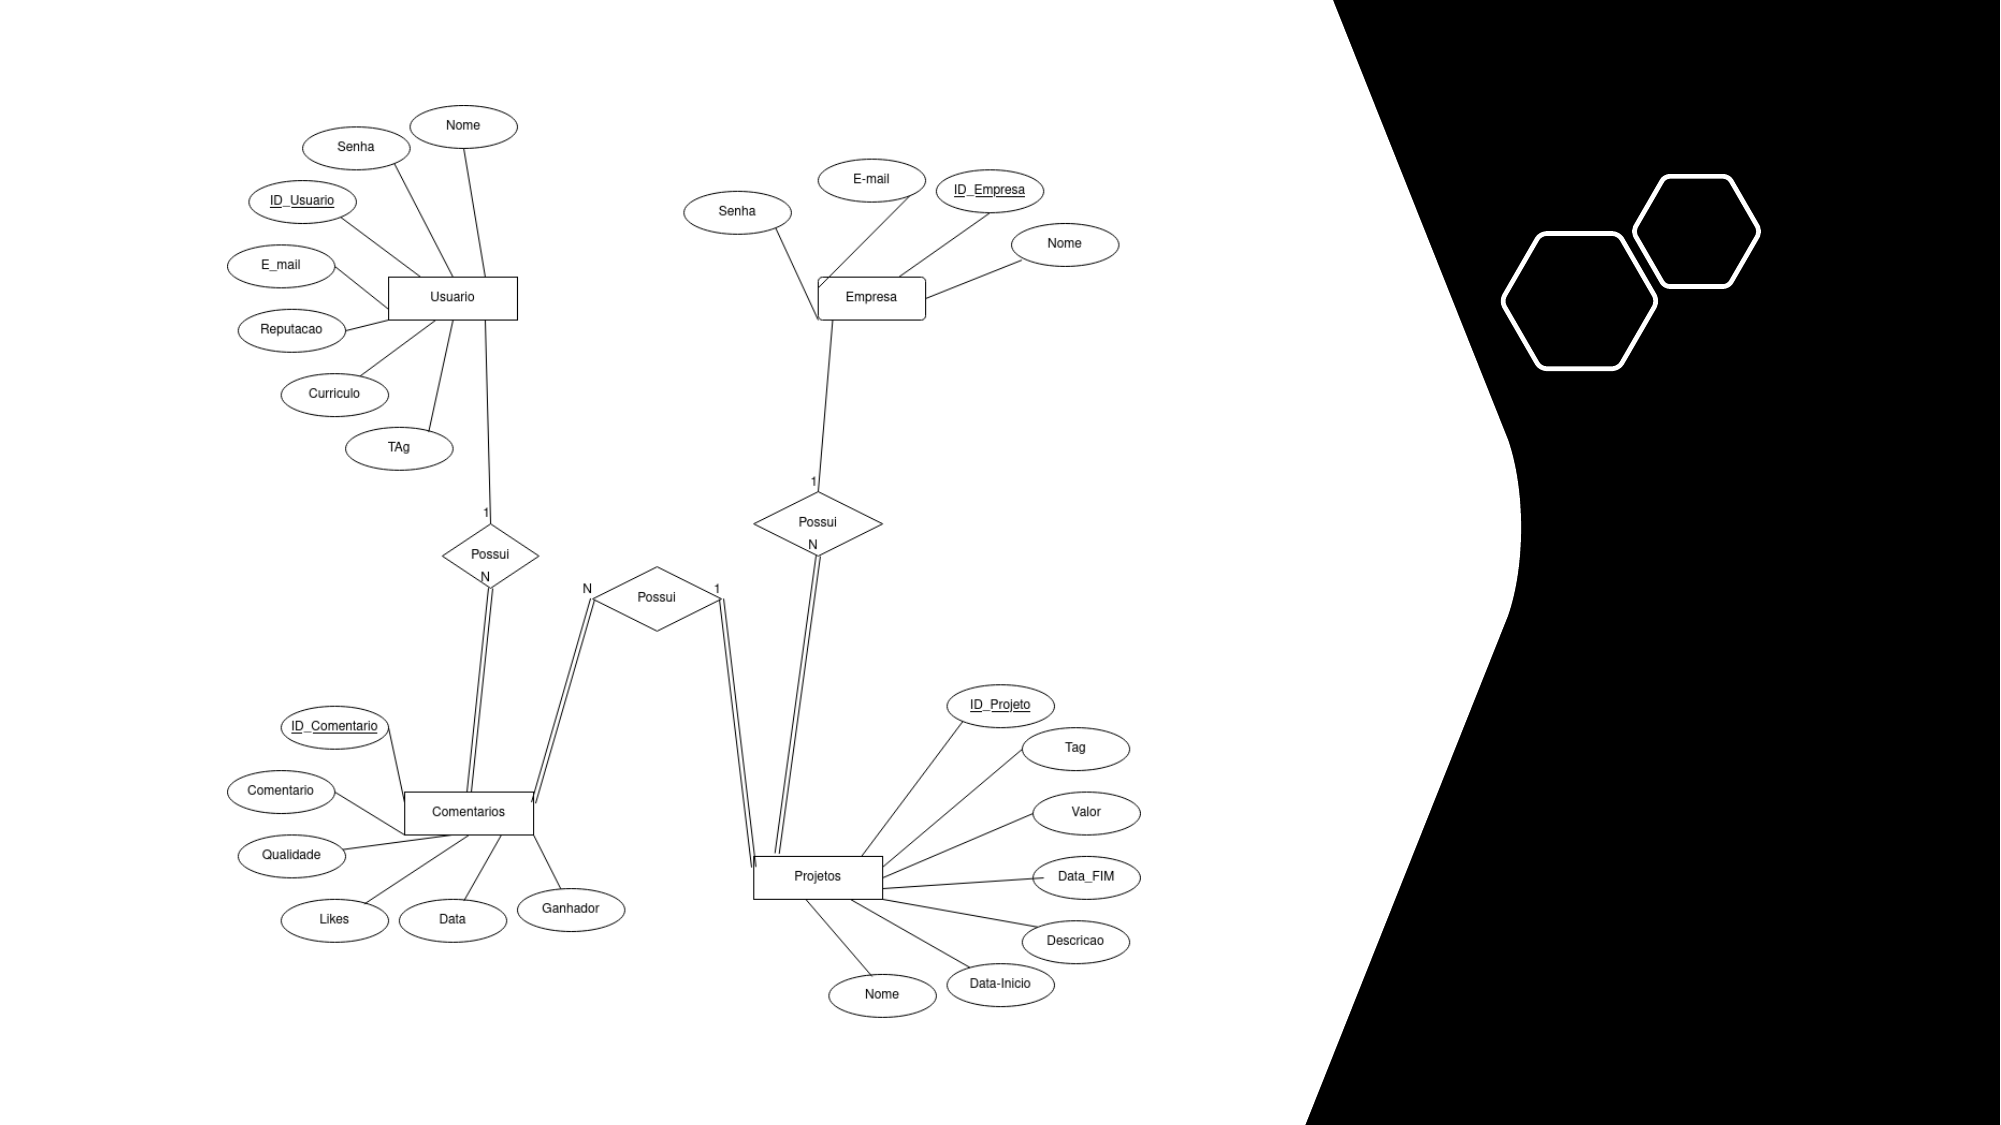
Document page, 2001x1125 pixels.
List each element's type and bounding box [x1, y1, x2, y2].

text_box [0, 0, 2000, 1125]
picture [227, 105, 1141, 1019]
